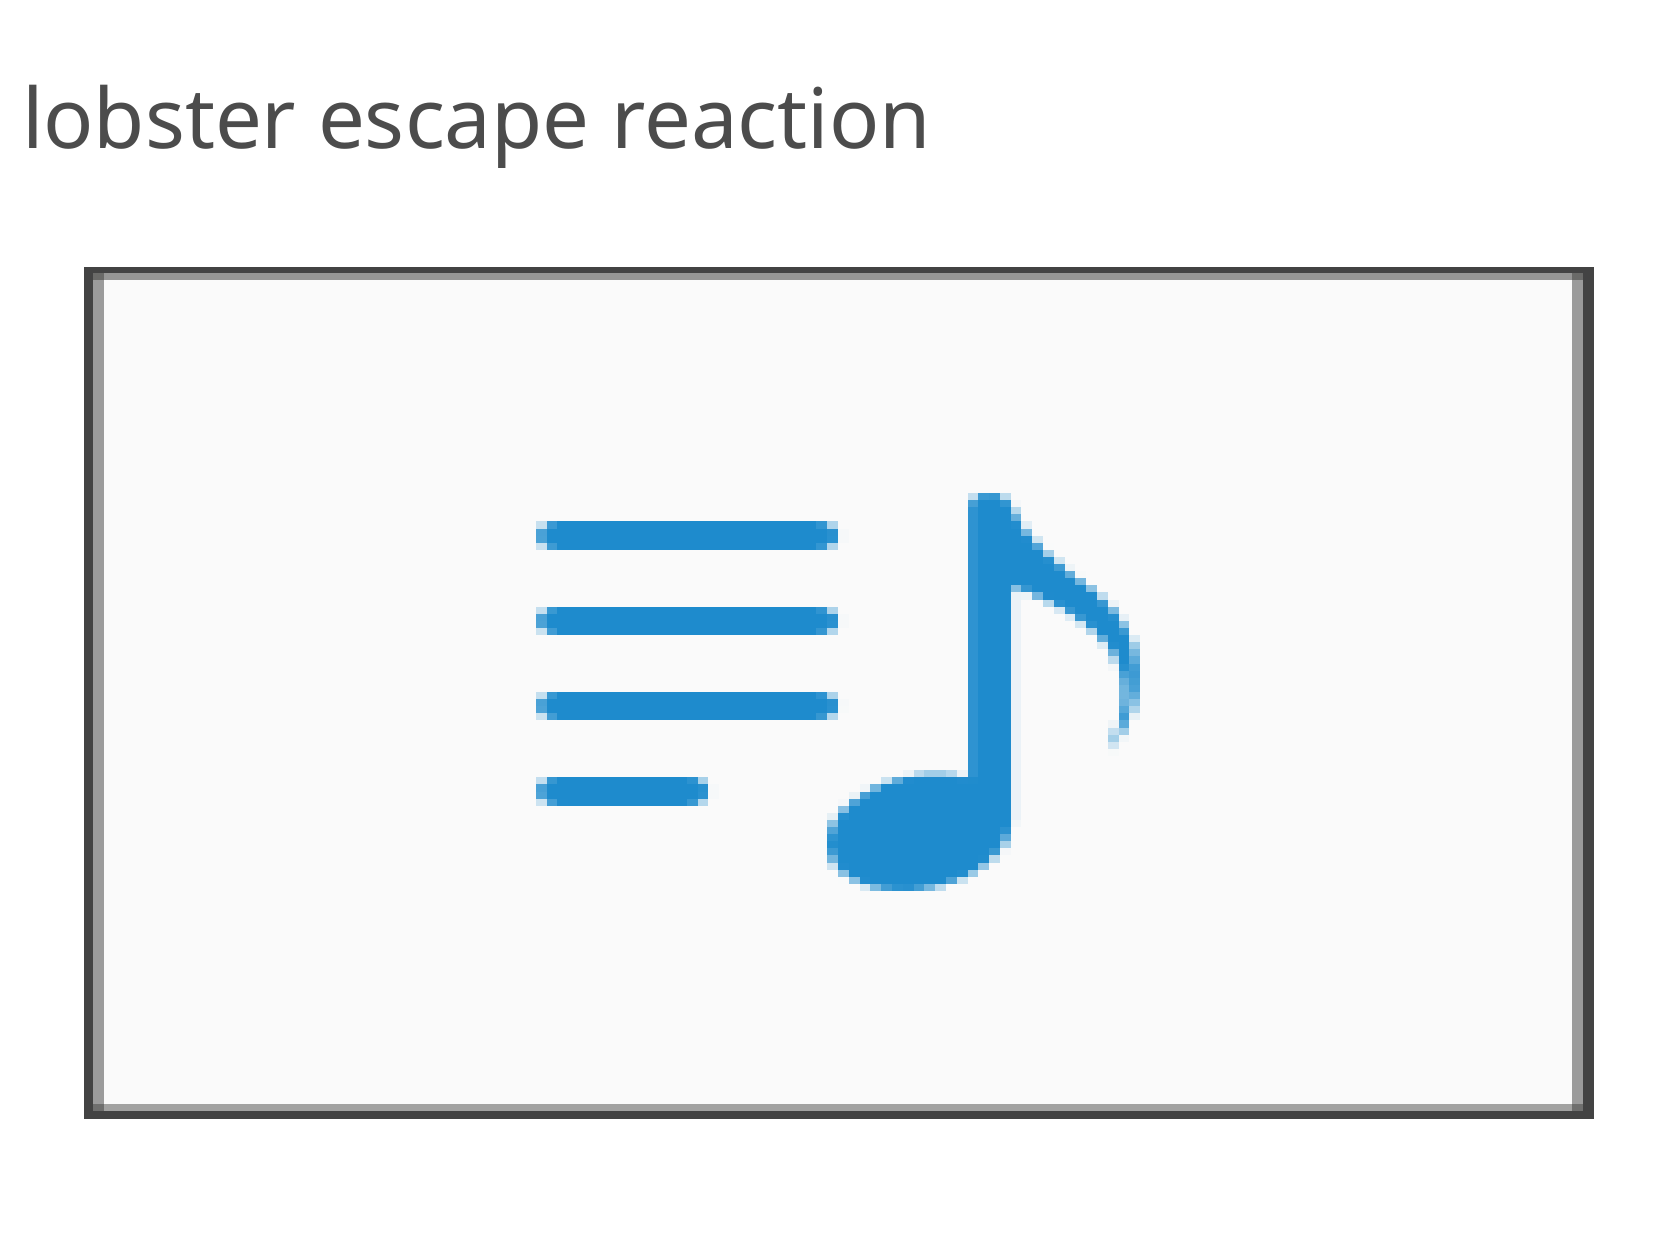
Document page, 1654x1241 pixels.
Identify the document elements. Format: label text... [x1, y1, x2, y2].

text_box [83, 265, 1595, 1120]
title lobster escape reaction [22, 19, 1654, 213]
